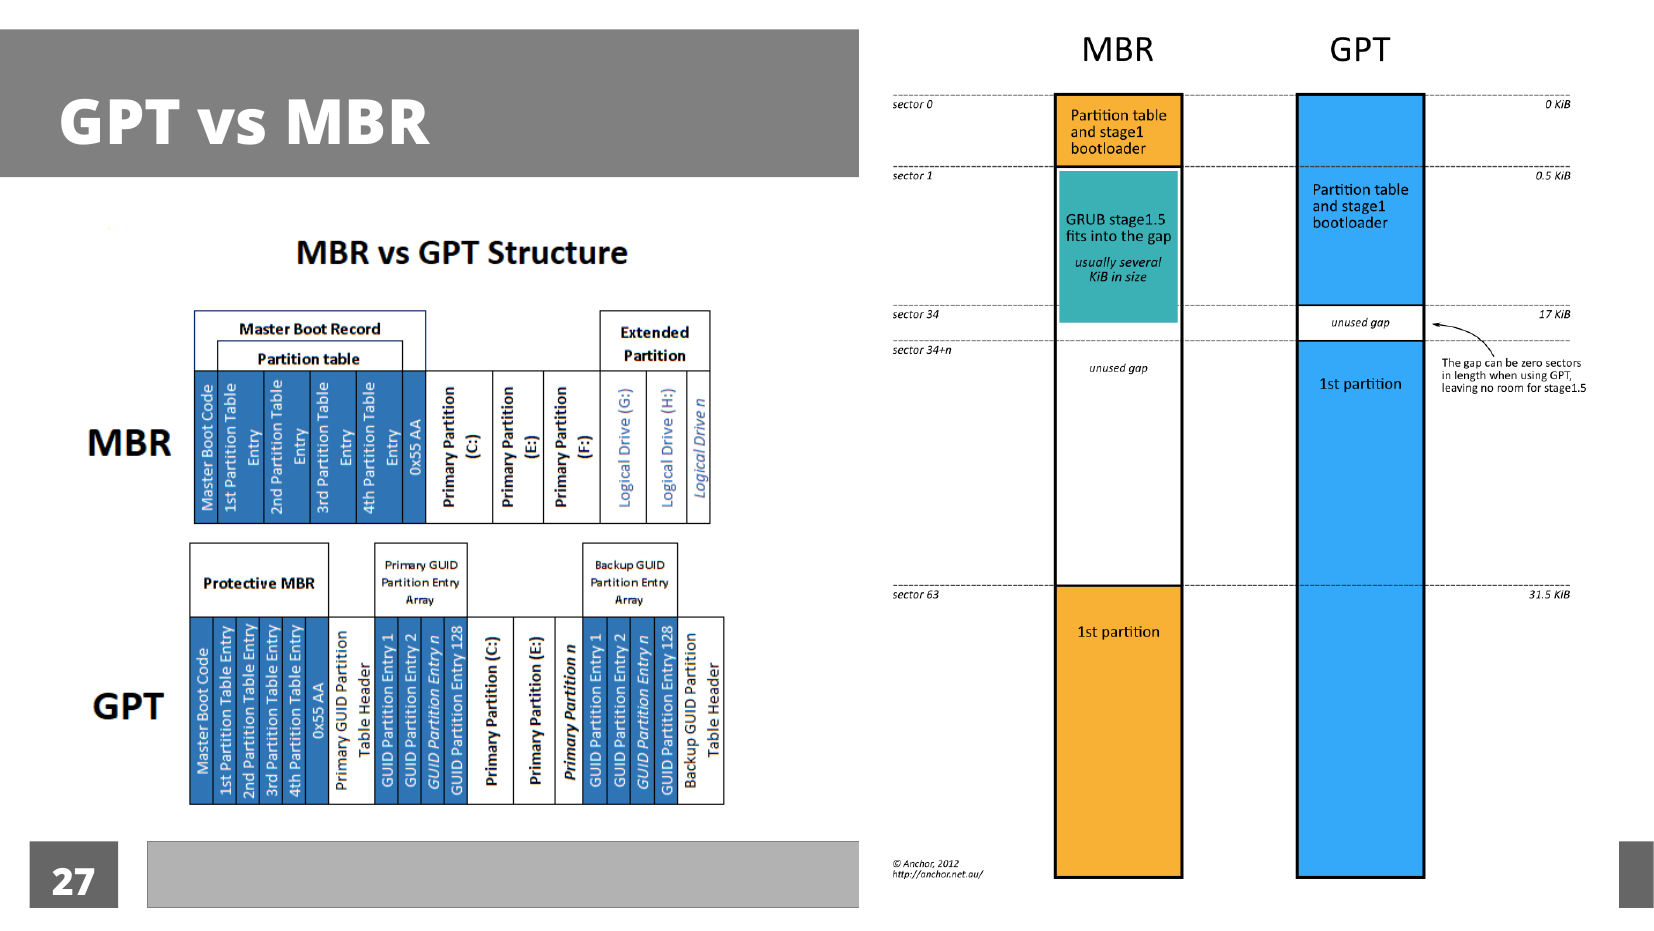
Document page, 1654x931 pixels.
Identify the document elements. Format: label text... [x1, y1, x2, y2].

picture [75, 219, 736, 820]
title GPT vs MBR [59, 44, 859, 163]
picture [859, 3, 1619, 912]
